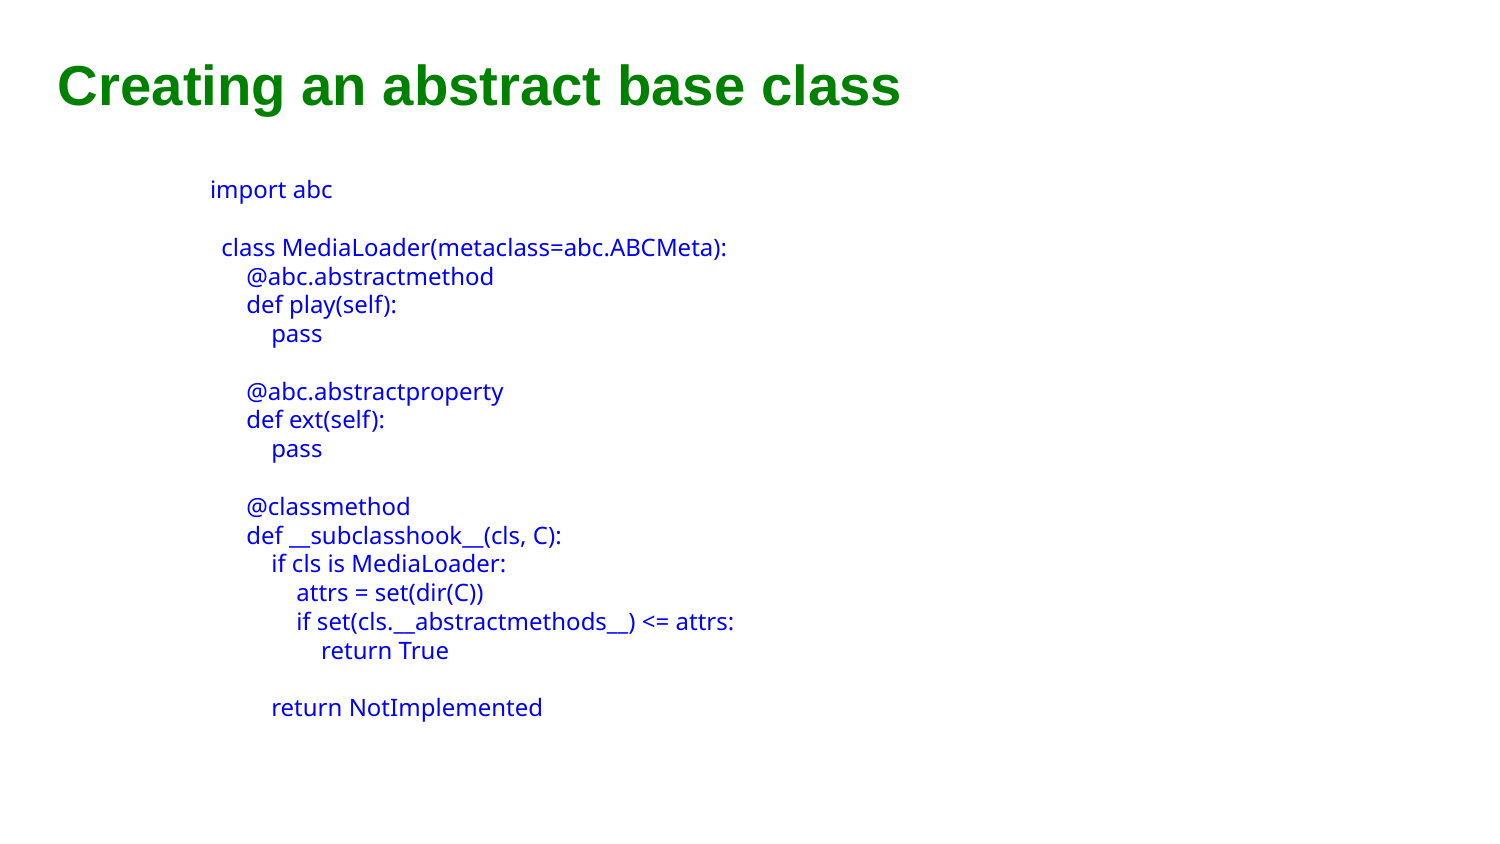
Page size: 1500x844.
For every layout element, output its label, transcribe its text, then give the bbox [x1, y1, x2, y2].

title Creating an abstract base class [42, 26, 1441, 121]
list import abc class MediaLoader(metaclass=abc.ABCMeta): @abc.abstractmethod def play(self): pass @abc.abstractproperty def ext(self): pass @classmethod def __subclasshook__(cls, C): if cls is MediaLoader: attrs = set(dir(C)) if set(cls.__abstractmethods__) <= attrs: return True return NotImplemented [23, 159, 1421, 828]
